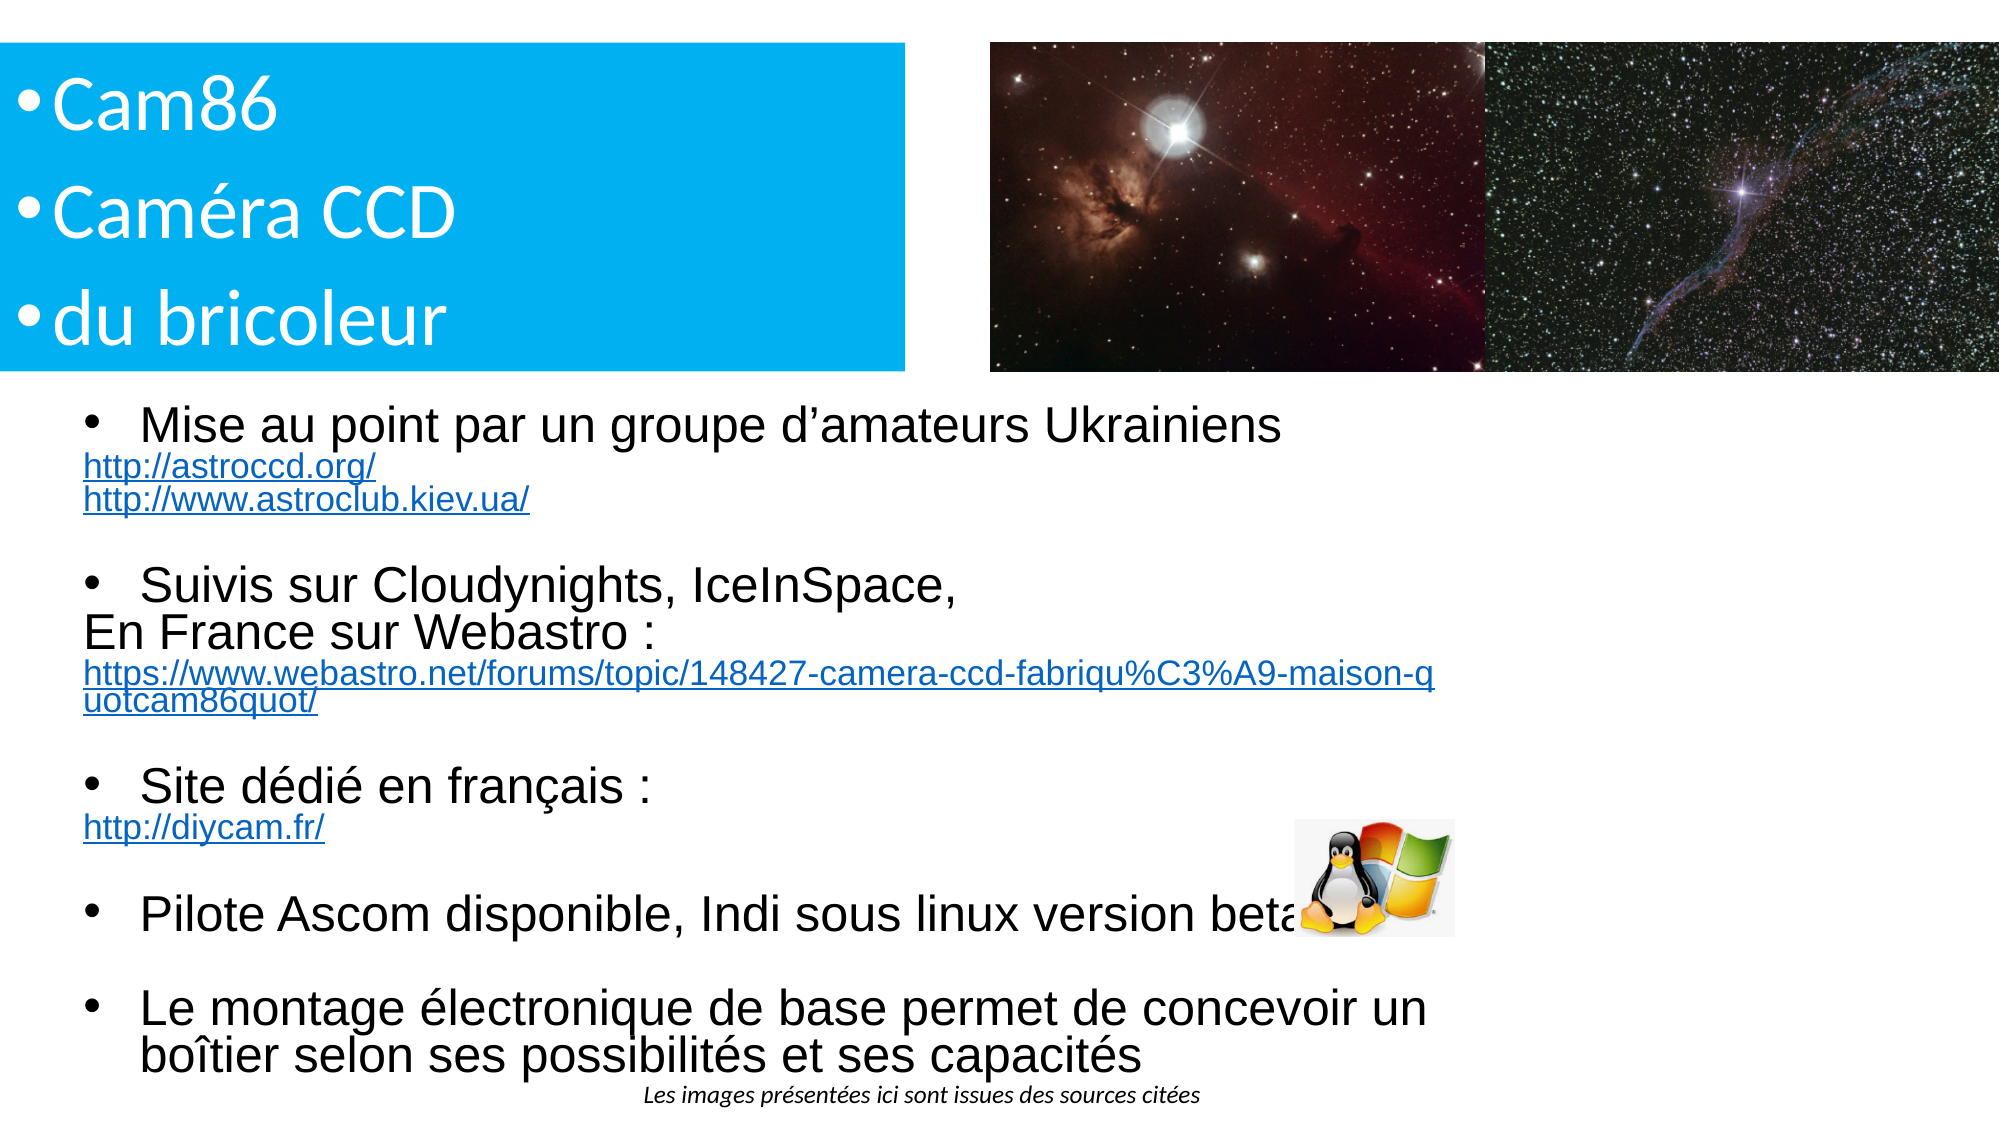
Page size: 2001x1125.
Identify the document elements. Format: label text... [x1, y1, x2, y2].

picture [990, 42, 1999, 372]
subtitle Cam86 Caméra CCD du bricoleur [0, 42, 906, 372]
text_box Les images présentées ici sont issues des sources citées [628, 1077, 1637, 1116]
picture [1294, 819, 1455, 937]
text_box Mise au point par un groupe d’amateurs Ukrainiens http://astroccd.org/ http://www.astroclub.kiev.ua/ Suivis sur Cloudynights, IceInSpace, En France sur Webastro : https://www.webastro.net/forums/topic/148427-camera-ccd-fabriqu%C3%A9-maison-quotcam86quot/ Site dédié en français : http://diycam.fr/ Pilote Ascom disponible, Indi sous linux version beta. Le montage électronique de base permet de concevoir un boîtier selon ses possibilités et ses capacités [83, 371, 1455, 1078]
